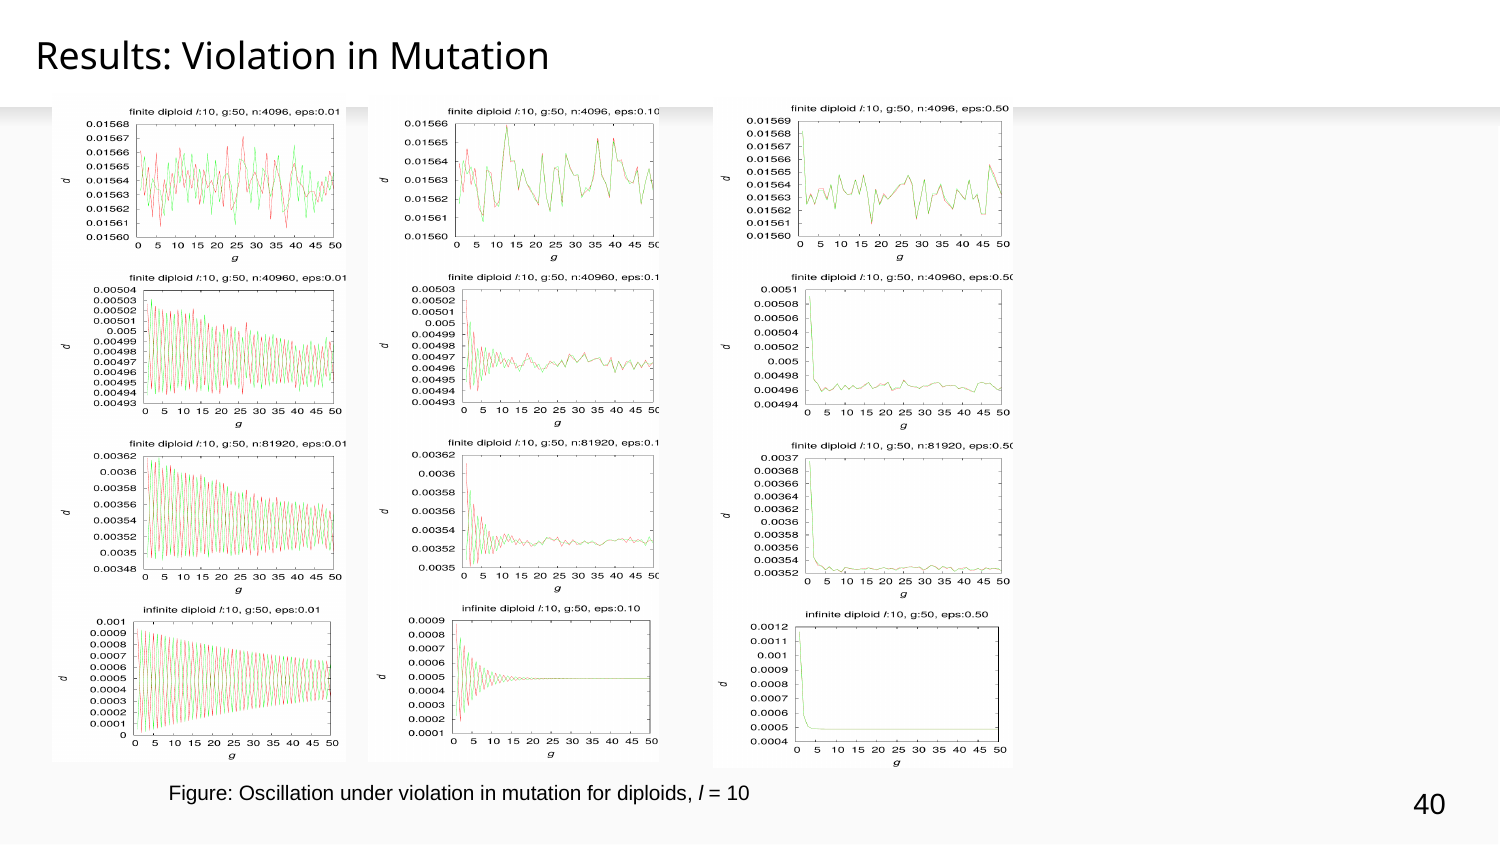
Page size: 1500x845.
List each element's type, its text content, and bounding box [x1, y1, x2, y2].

title Results: Violation in Mutation [35, 5, 1484, 105]
picture [368, 95, 659, 762]
text_box Figure: Oscillation under violation in mutation for diploids, l = 10 [153, 774, 864, 814]
picture [713, 97, 1013, 768]
picture [52, 93, 346, 762]
